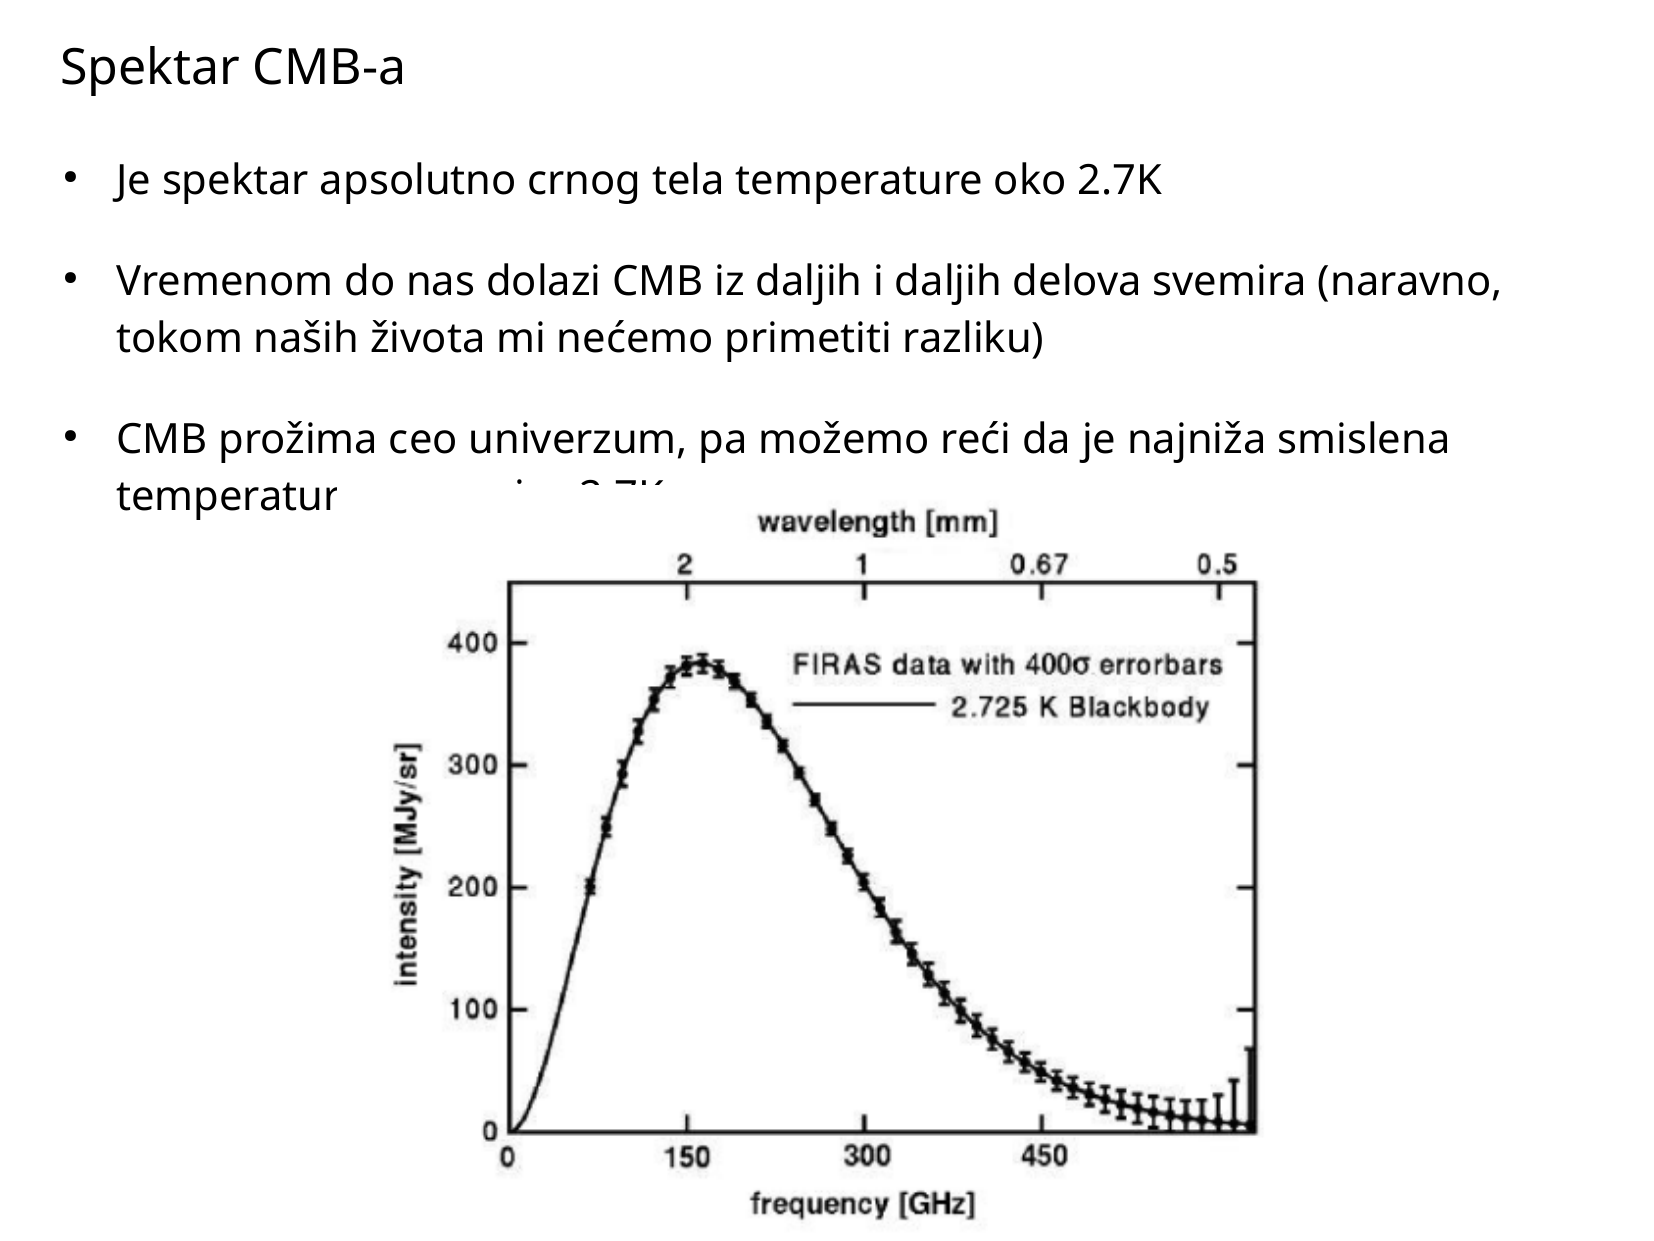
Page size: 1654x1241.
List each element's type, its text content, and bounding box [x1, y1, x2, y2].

list Je spektar apsolutno crnog tela temperature oko 2.7K Vremenom do nas dolazi CMB iz daljih i daljih delova svemira (naravno, tokom naših života mi nećemo primetiti razliku) CMB prožima ceo univerzum, pa možemo reći da je najniža smislena temperatura u svemiru 2.7K [45, 150, 1635, 1173]
picture [337, 485, 1317, 1236]
title Spektar CMB-a [59, 17, 1648, 113]
